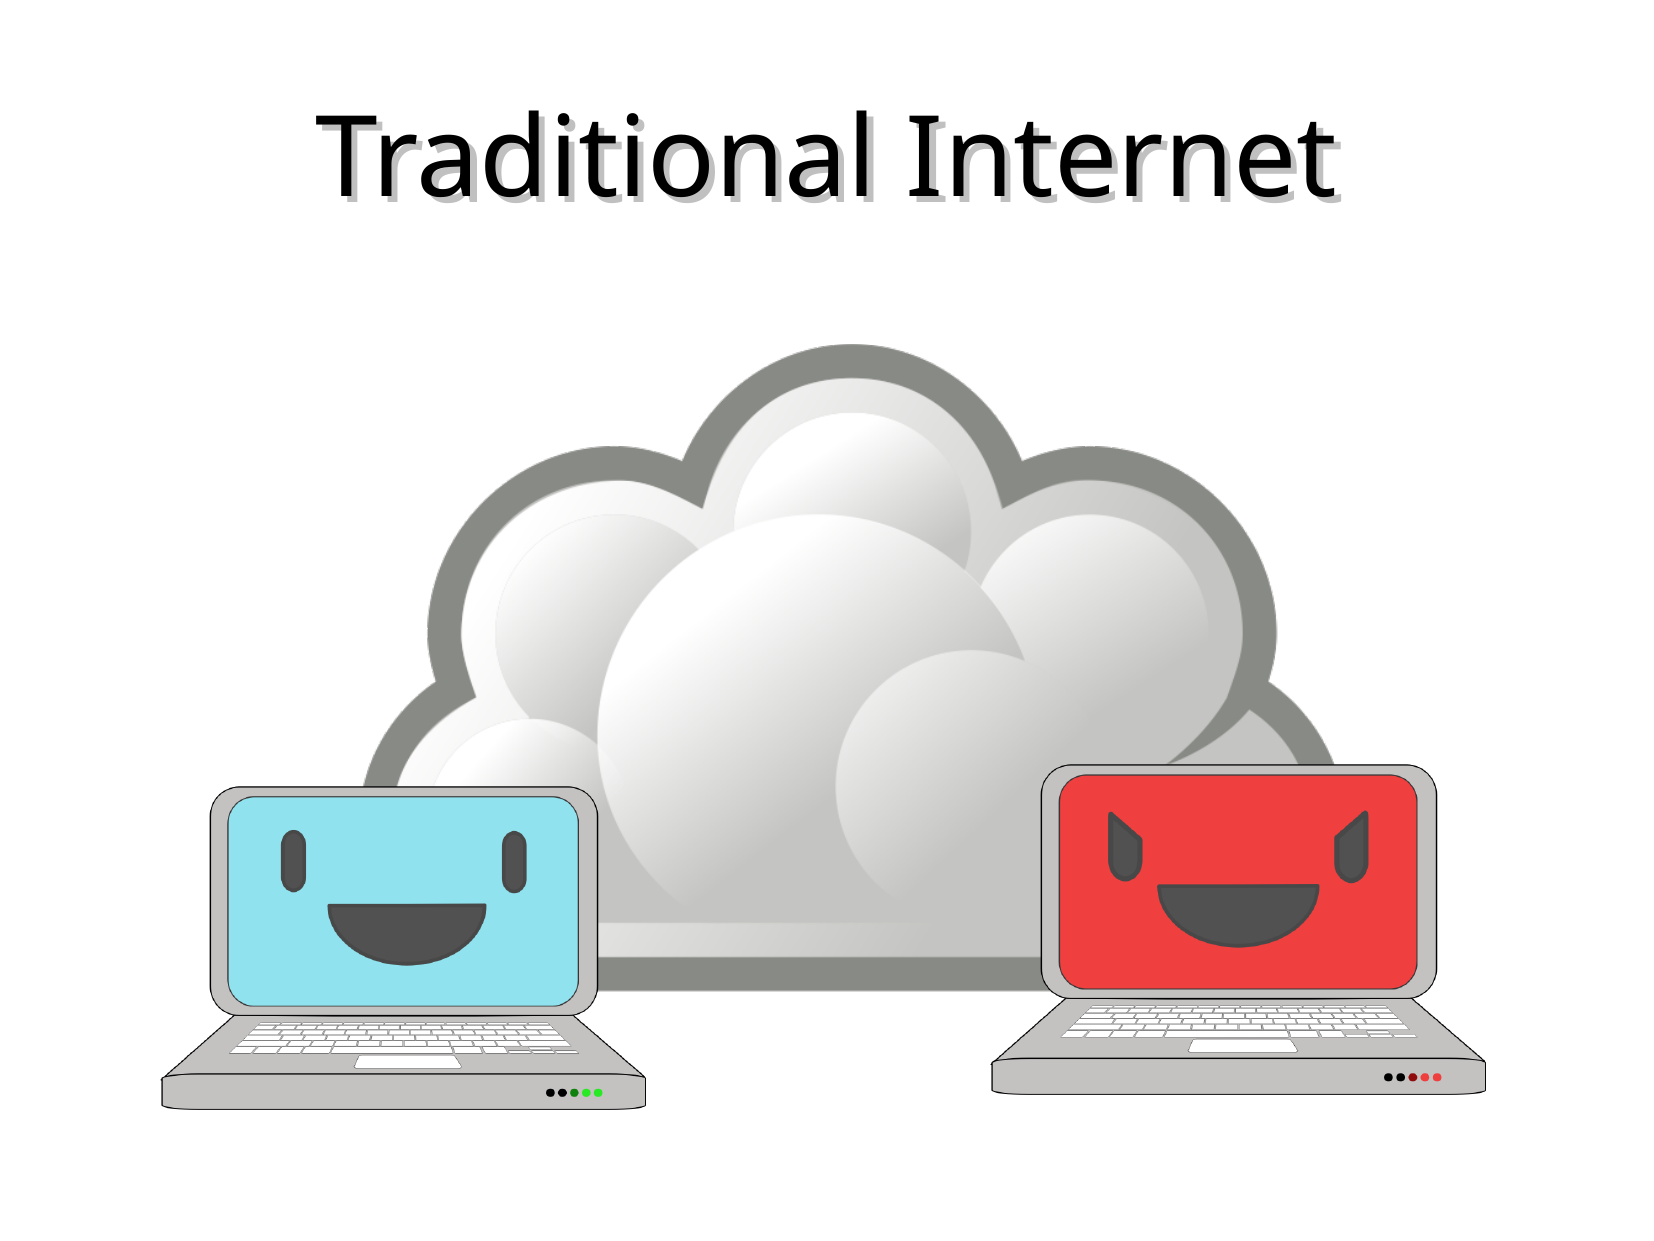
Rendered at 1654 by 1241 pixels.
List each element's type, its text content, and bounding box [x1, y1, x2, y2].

title Traditional Internet [82, 49, 1571, 257]
picture [160, 344, 1486, 1111]
